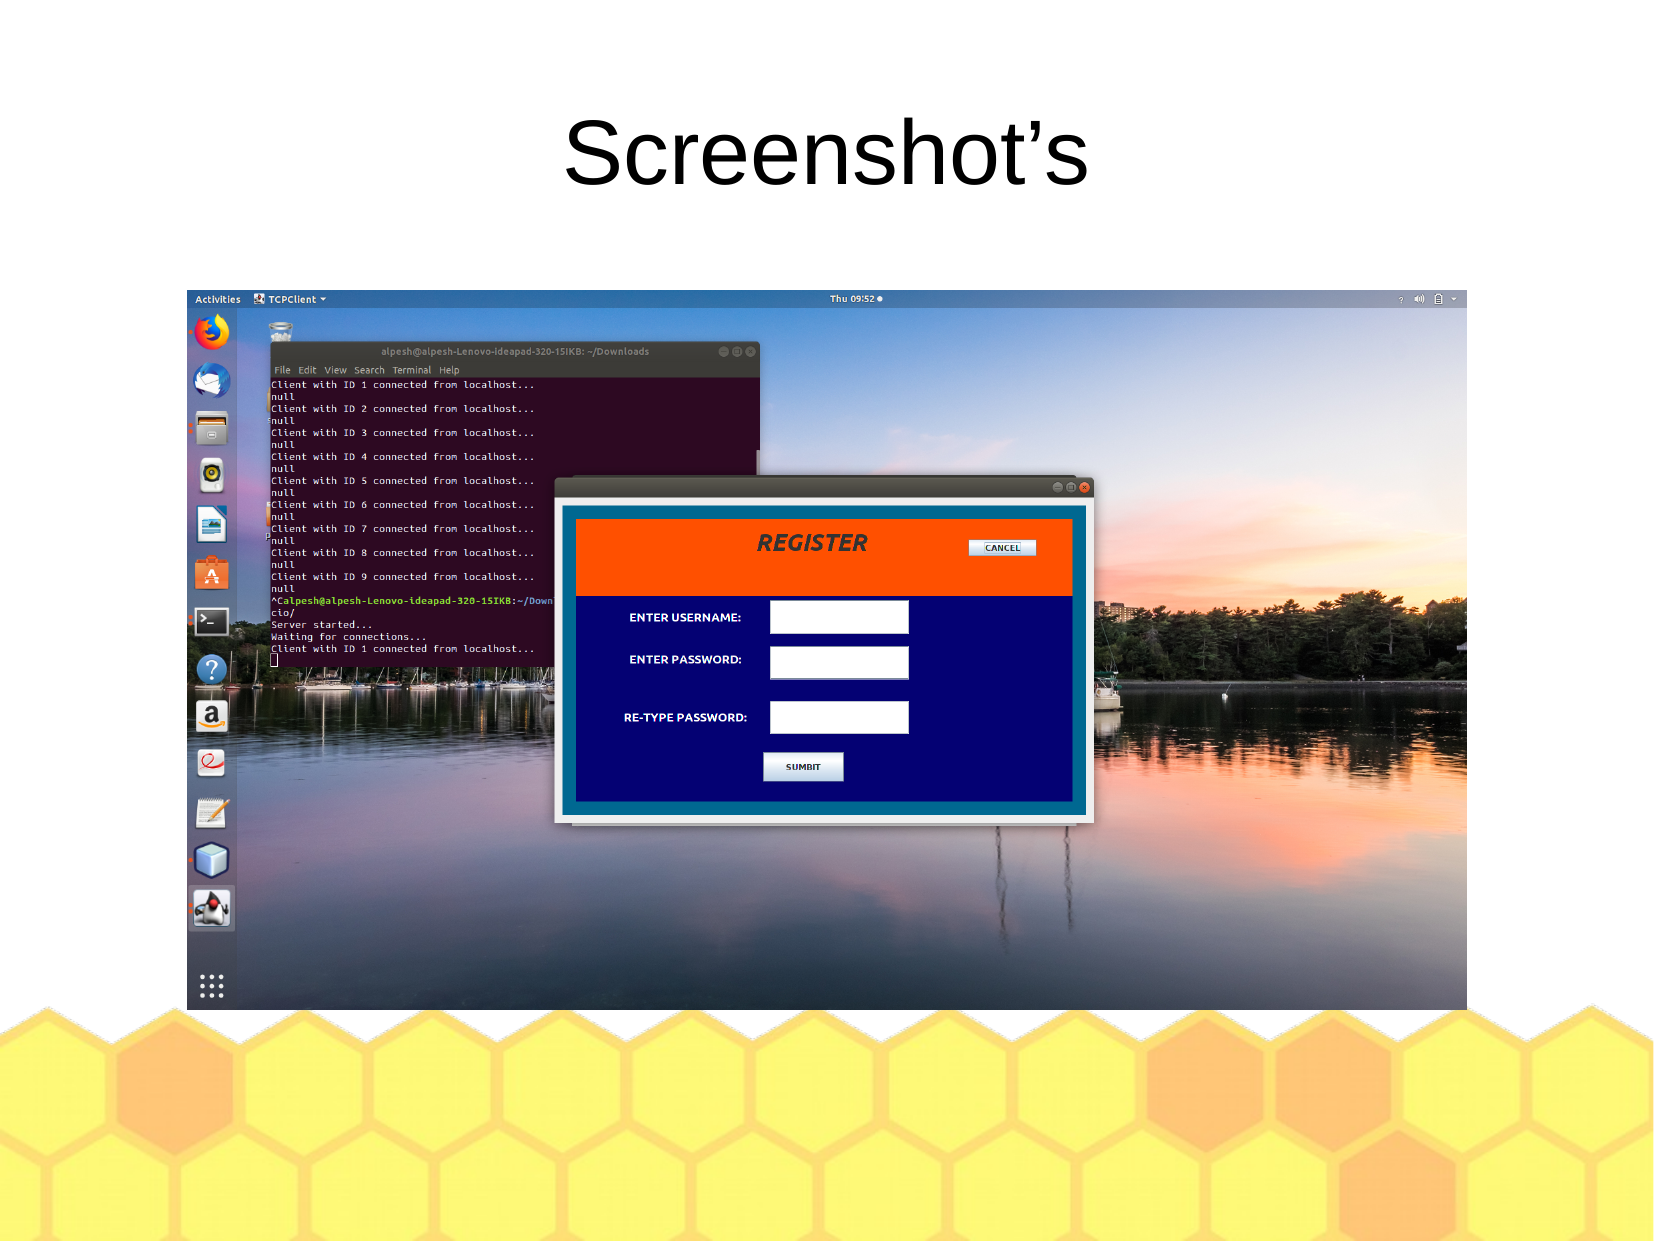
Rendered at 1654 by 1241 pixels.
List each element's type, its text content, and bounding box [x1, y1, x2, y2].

title Screenshot’s [82, 49, 1571, 257]
picture [0, 290, 1654, 1241]
